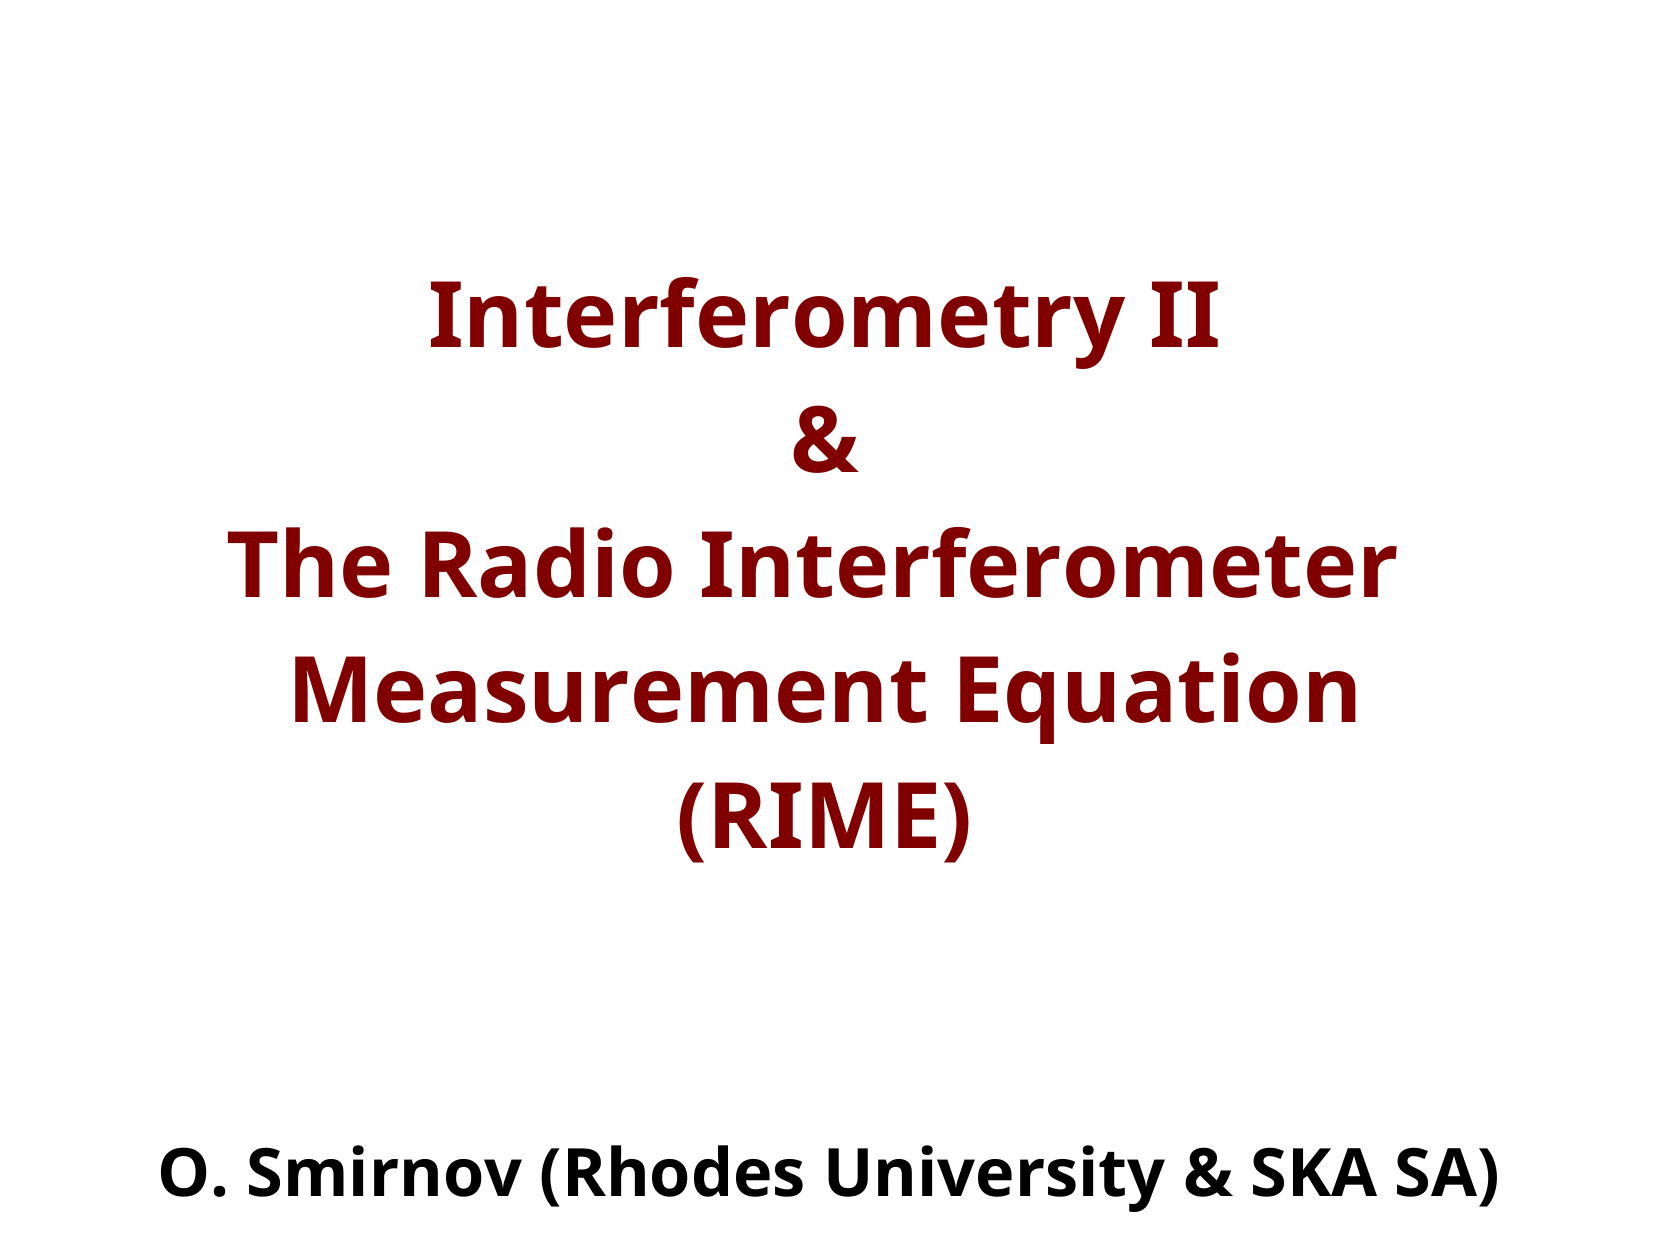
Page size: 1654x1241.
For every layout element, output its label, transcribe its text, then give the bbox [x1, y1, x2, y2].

title Interferometry II & The Radio Interferometer Measurement Equation (RIME) [37, 75, 1613, 1051]
list O. Smirnov (Rhodes University & SKA SA) [47, 1125, 1611, 1238]
